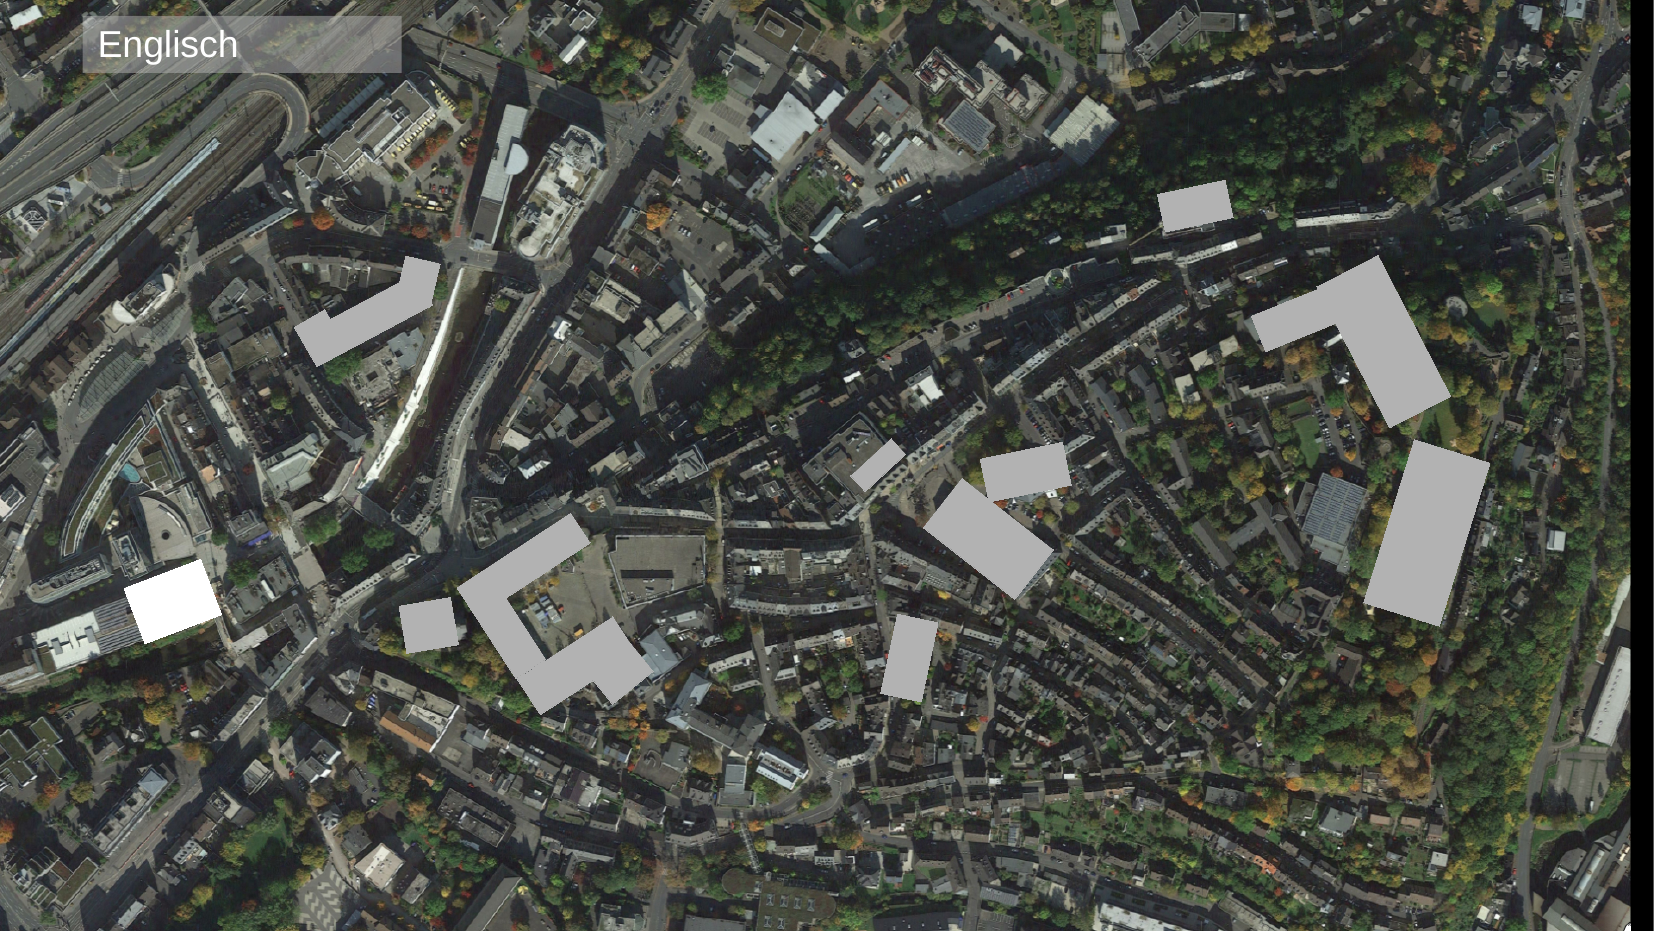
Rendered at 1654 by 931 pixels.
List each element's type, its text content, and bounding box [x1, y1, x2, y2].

text_box [880, 614, 938, 702]
text_box [1363, 439, 1490, 627]
text_box [294, 256, 441, 367]
text_box [399, 597, 459, 654]
text_box [923, 442, 1072, 600]
text_box [457, 513, 654, 715]
text_box Englisch [82, 15, 402, 73]
text_box [1251, 255, 1451, 428]
picture [0, 0, 1654, 931]
text_box [1157, 180, 1234, 232]
text_box [850, 438, 906, 492]
text_box [124, 559, 222, 644]
